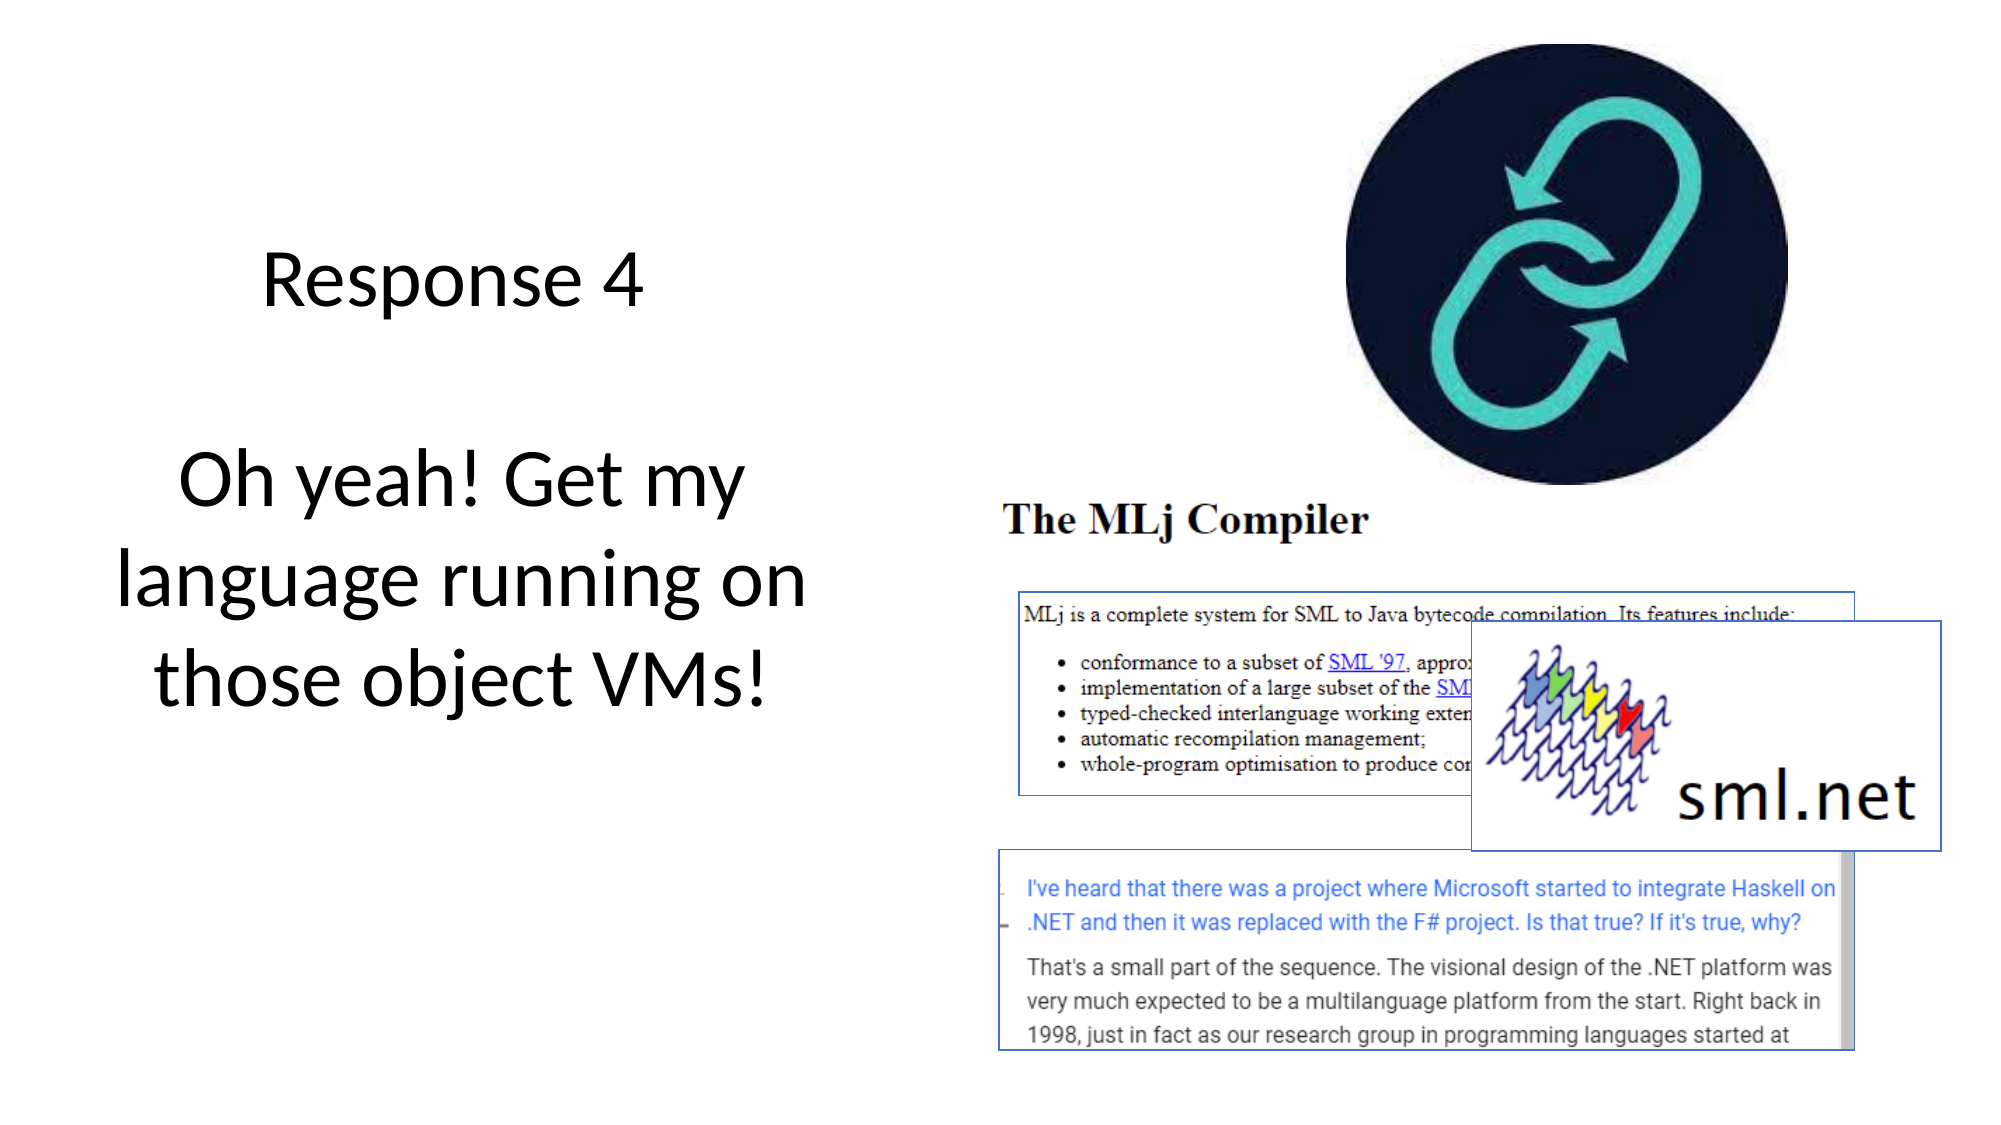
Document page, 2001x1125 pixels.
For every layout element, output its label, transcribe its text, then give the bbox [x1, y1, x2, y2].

picture [995, 44, 1788, 568]
text_box Response 4 Oh yeah! Get my language running on those object VMs! [35, 215, 890, 837]
picture [1019, 592, 1854, 795]
picture [1472, 621, 1941, 851]
picture [999, 850, 1854, 1050]
